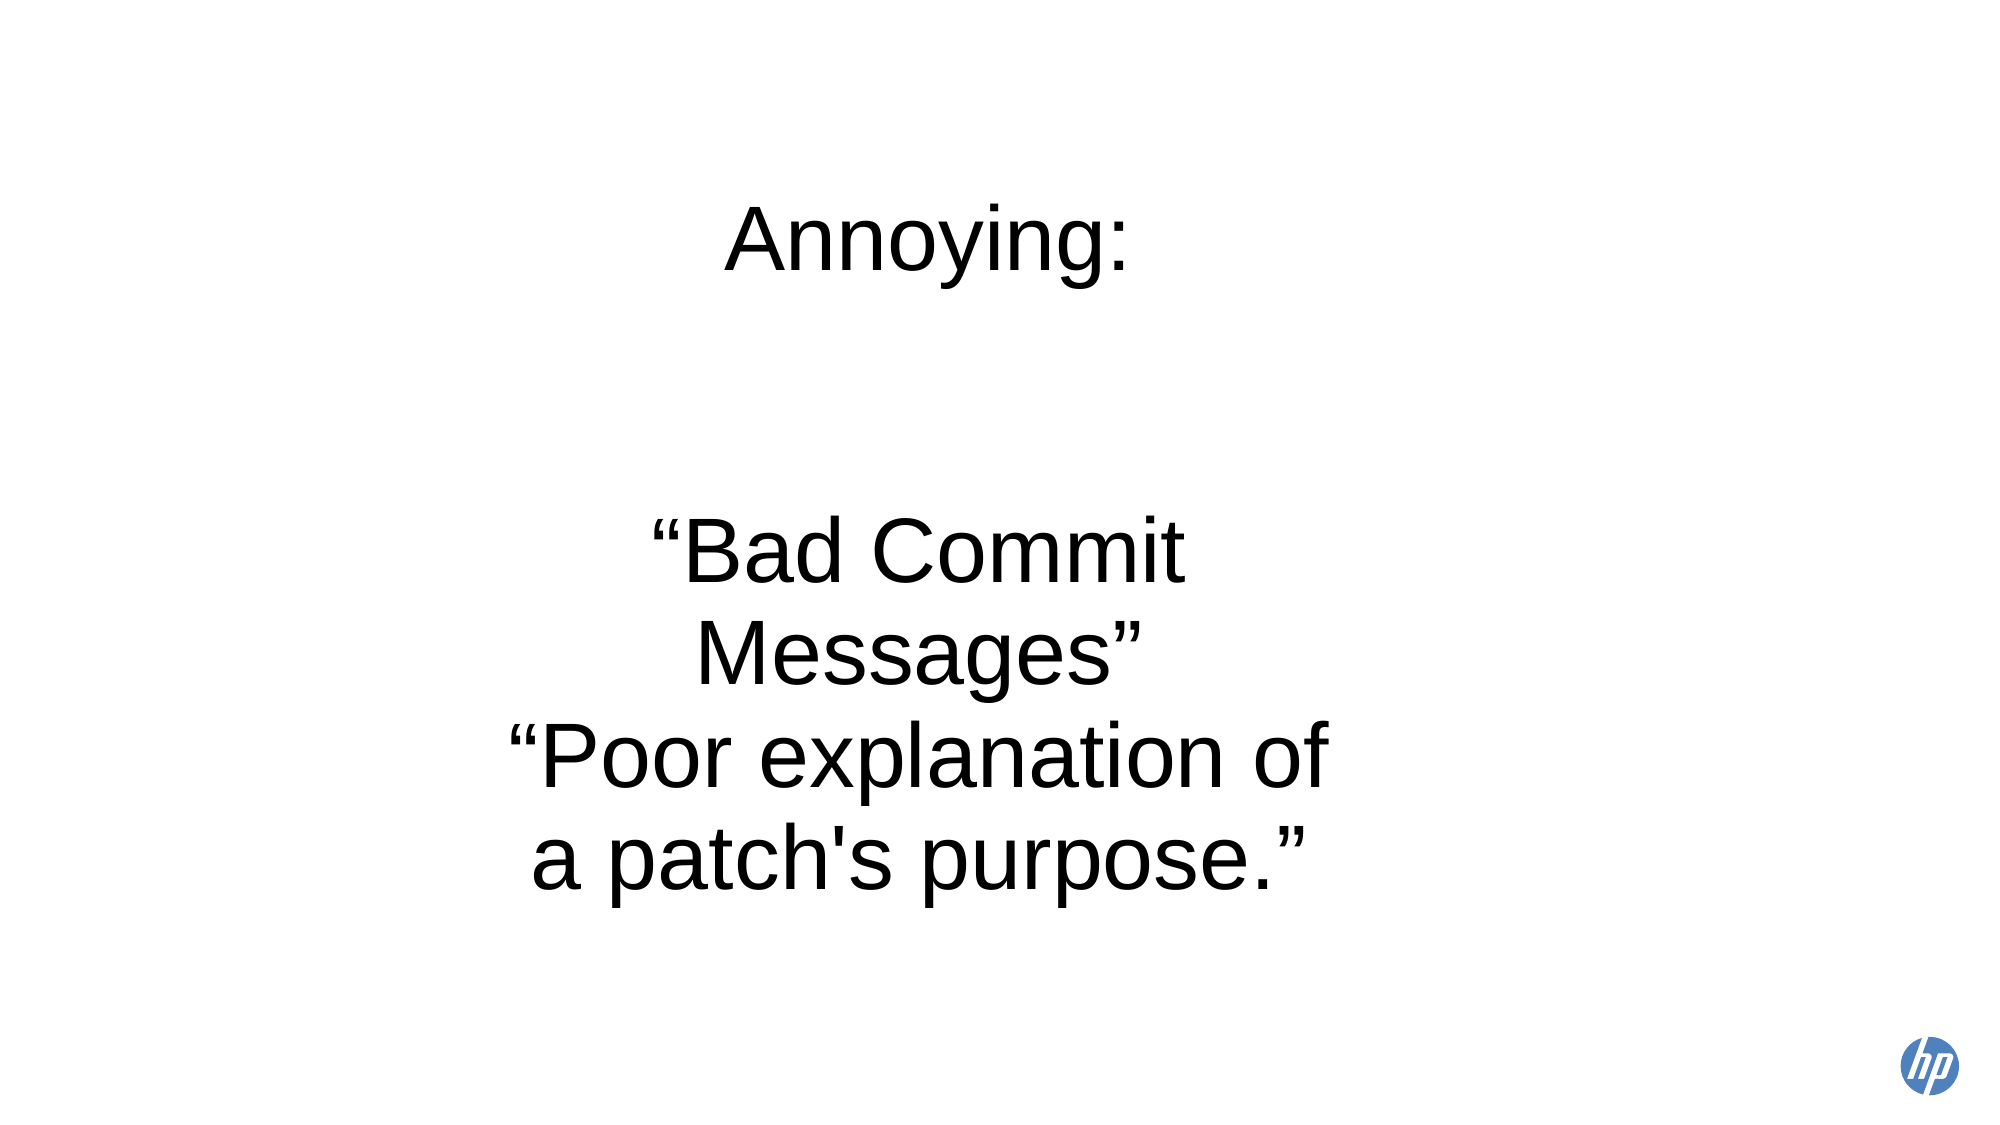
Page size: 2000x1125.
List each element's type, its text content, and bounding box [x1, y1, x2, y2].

title Annoying: [165, 111, 1666, 367]
subtitle “Bad Commit Messages” “Poor explanation of a patch's purpose.” [480, 377, 1359, 1031]
